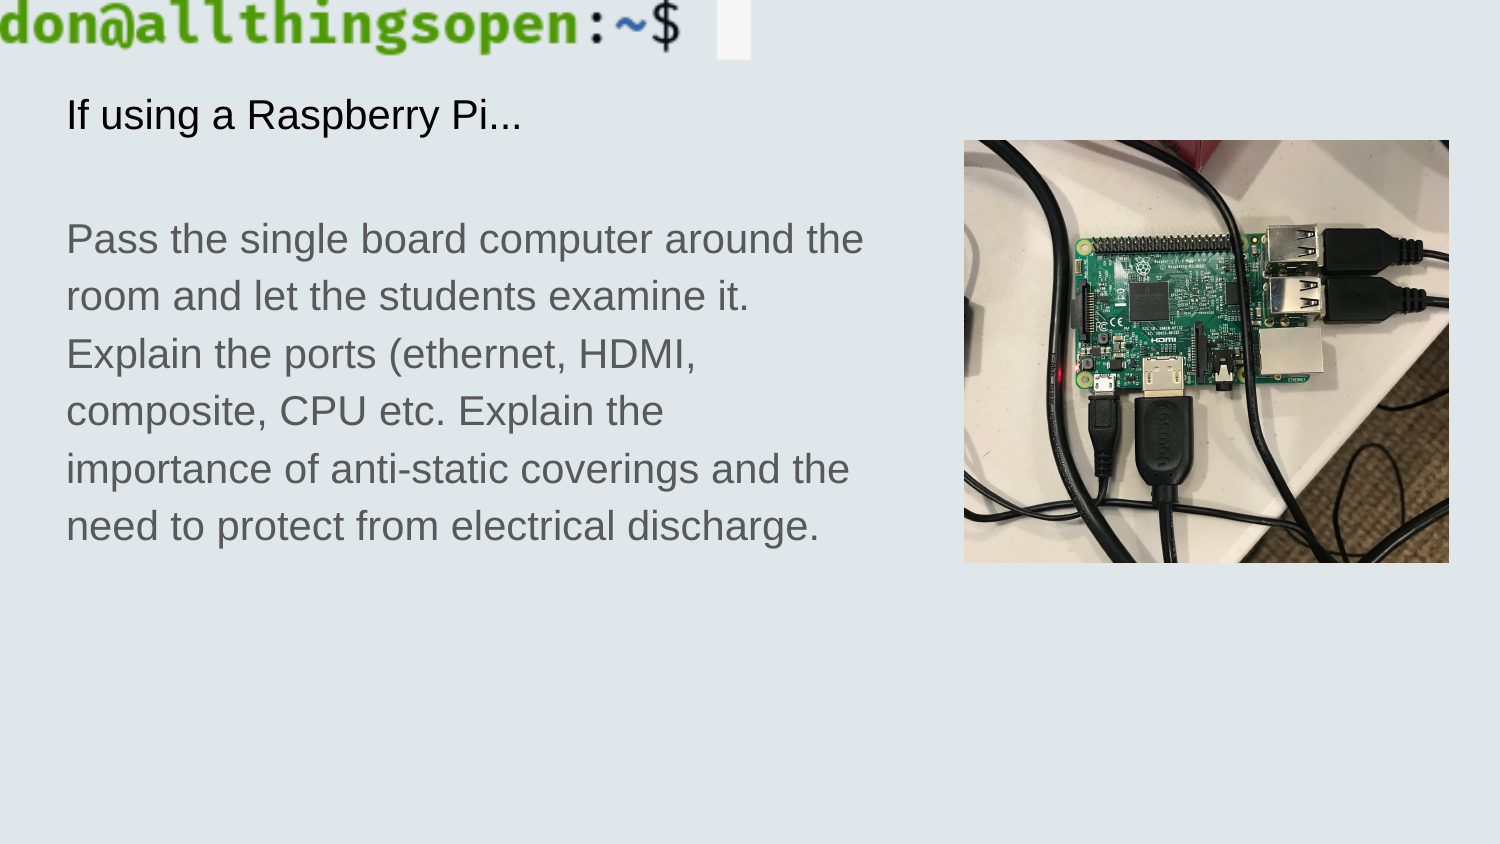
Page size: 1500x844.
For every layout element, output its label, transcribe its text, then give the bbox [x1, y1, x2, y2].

picture [0, 0, 1500, 844]
list Pass the single board computer around the room and let the students examine it. Explain the ports (ethernet, HDMI, composite, CPU etc. Explain the importance of anti-static coverings and the need to protect from electrical discharge. [51, 189, 881, 539]
title If using a Raspberry Pi... [51, 72, 1449, 167]
